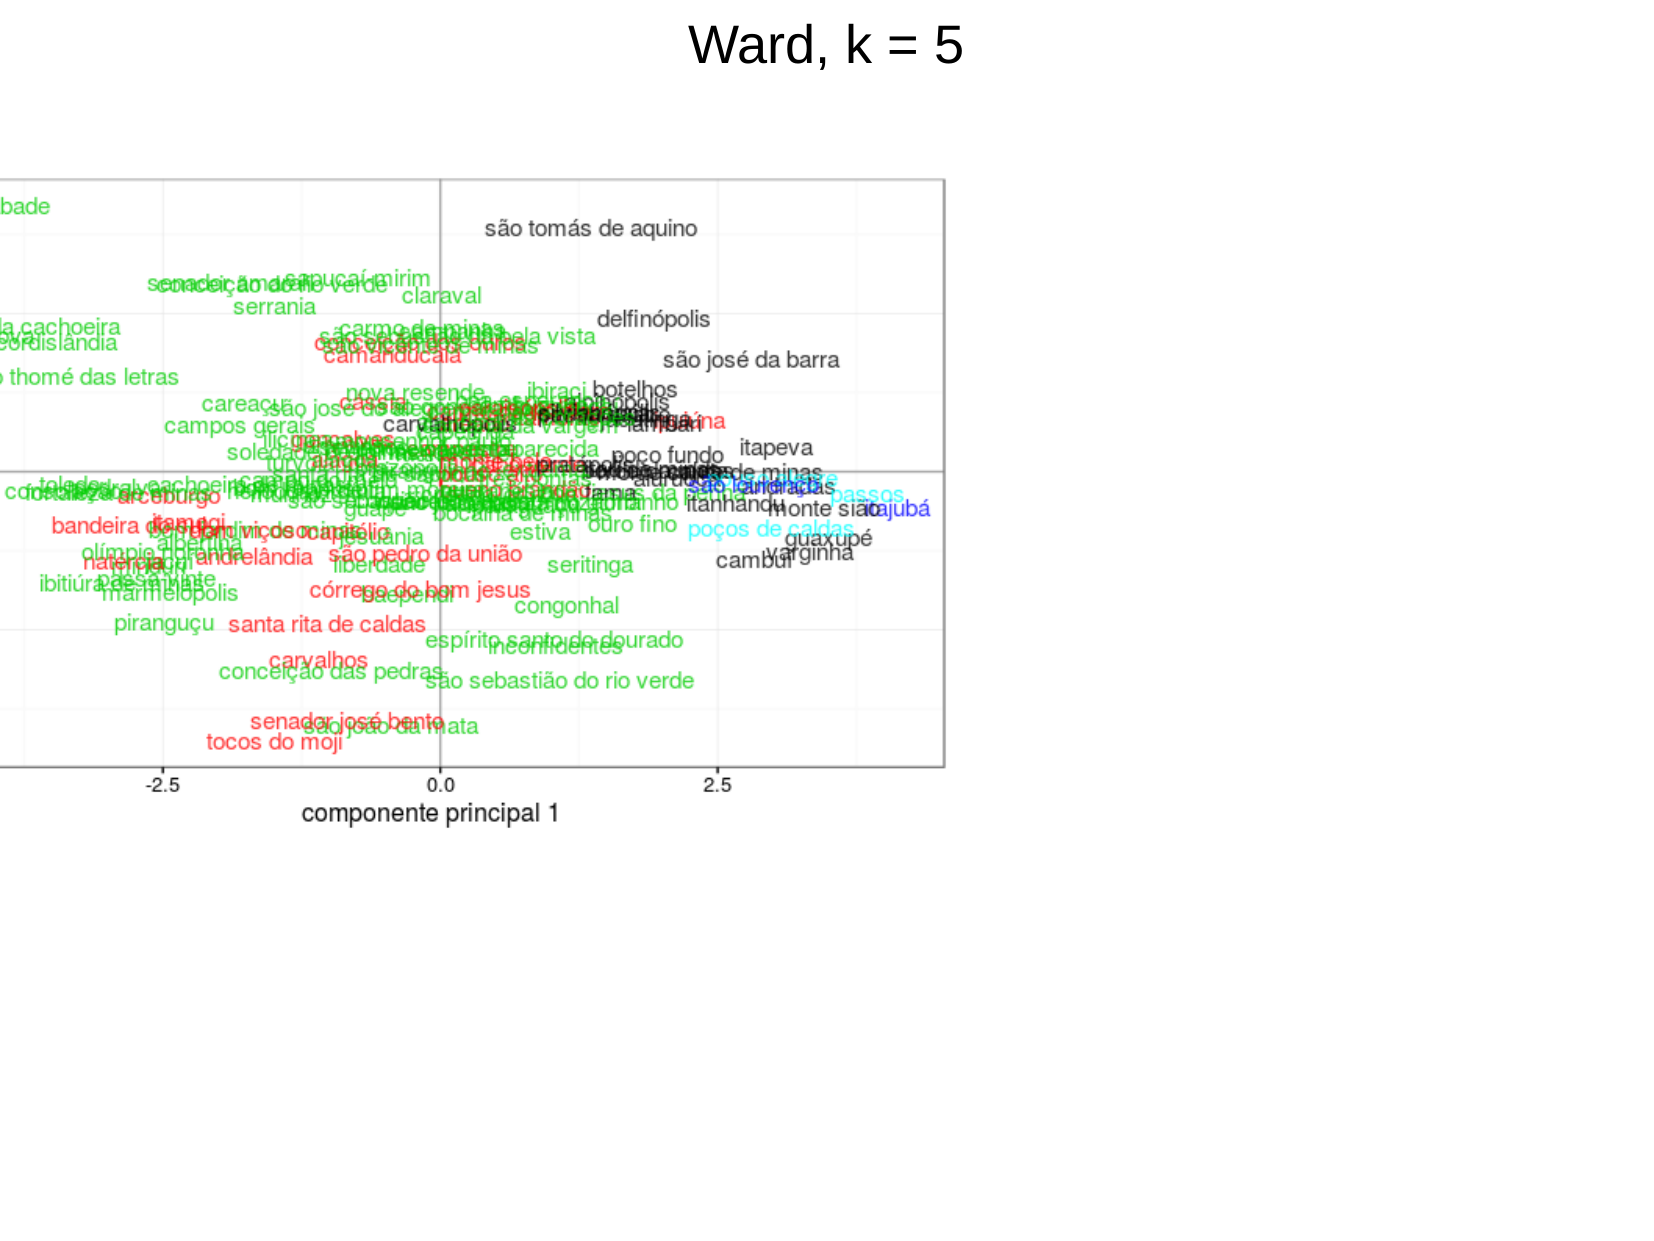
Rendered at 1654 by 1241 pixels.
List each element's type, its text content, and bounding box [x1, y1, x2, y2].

picture [0, 130, 957, 839]
title Ward, k = 5 [82, 0, 1571, 148]
